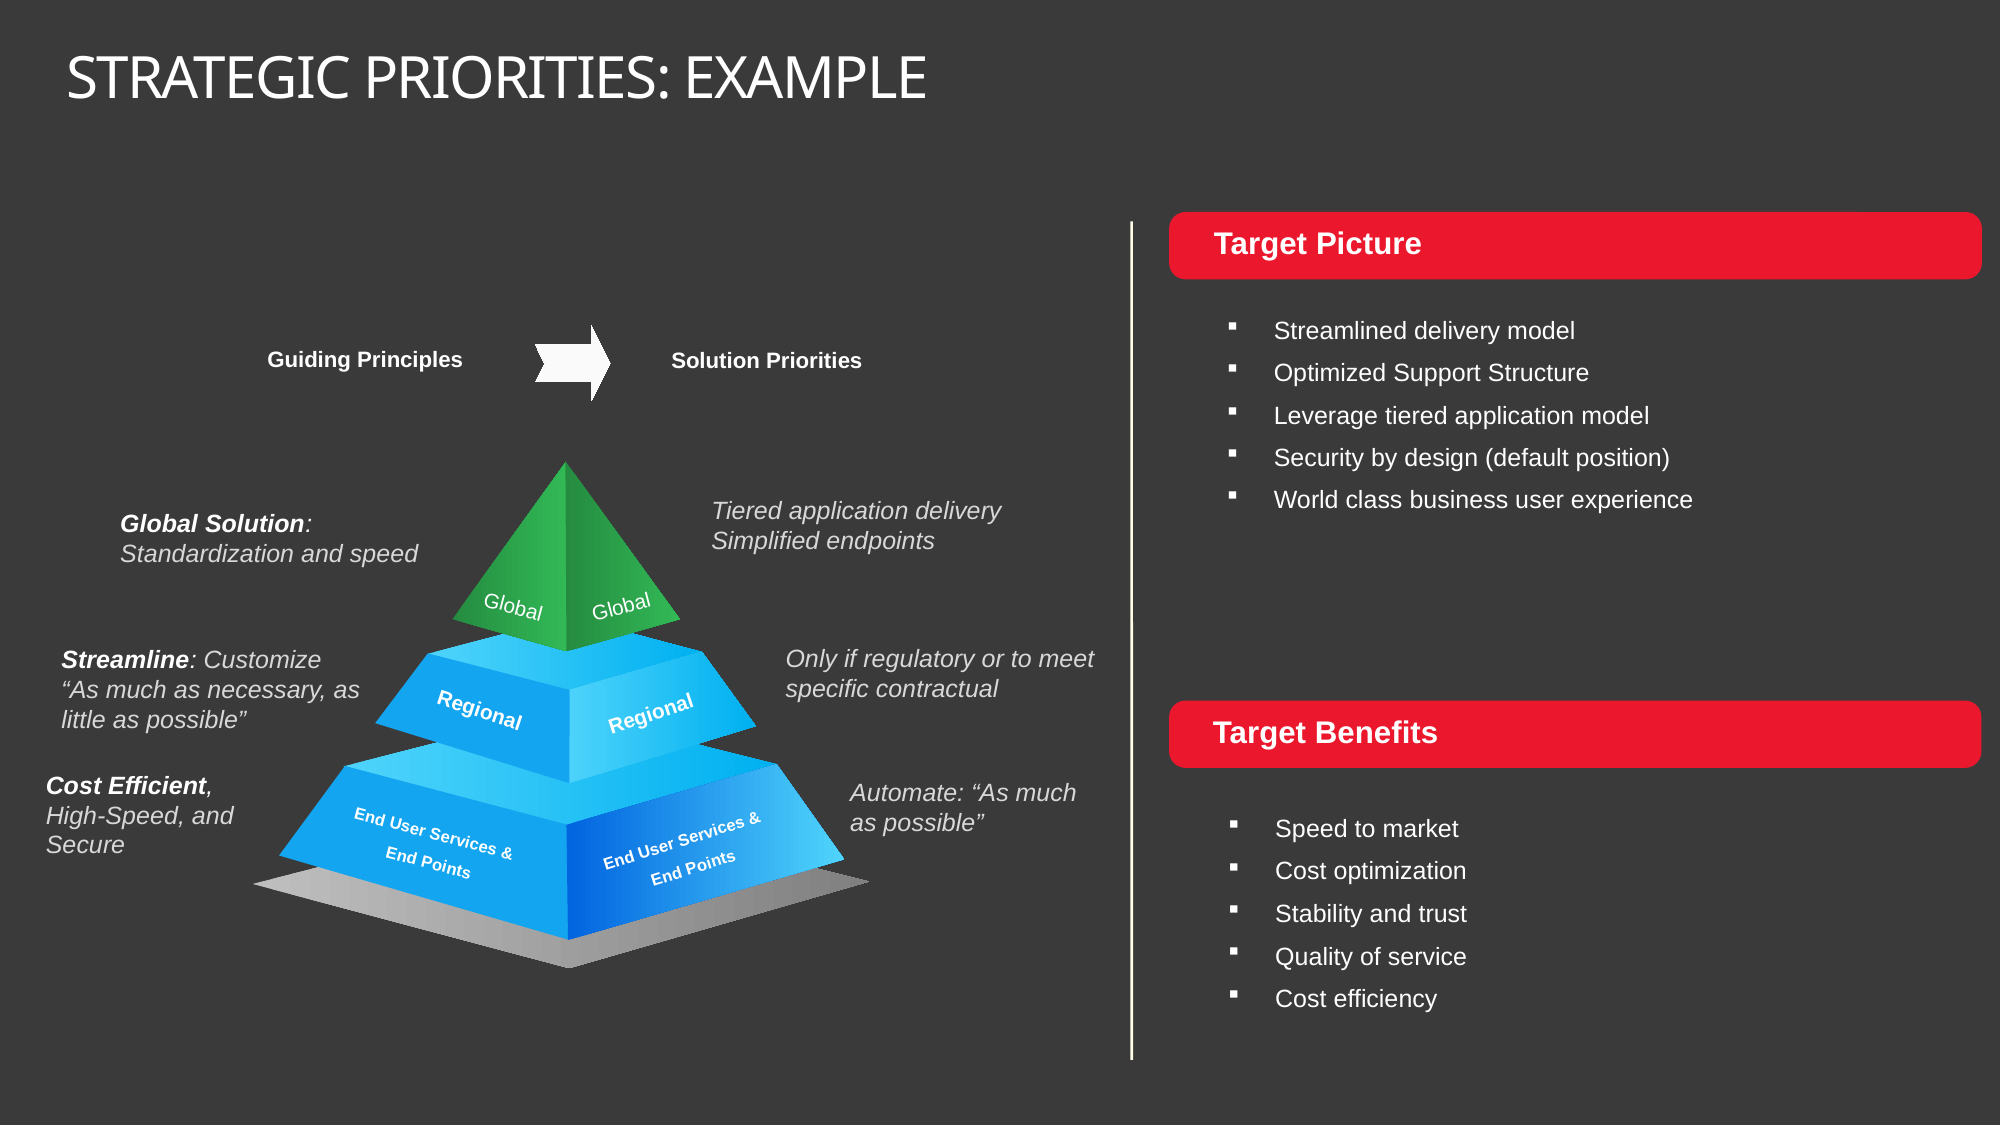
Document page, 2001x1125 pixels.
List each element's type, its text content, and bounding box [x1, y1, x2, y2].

text_box Cost Efficient, High-Speed, and Secure [31, 761, 263, 867]
text_box Regional [588, 675, 713, 750]
text_box Automate: “As much as possible” [835, 769, 1126, 845]
text_box Guiding Principles [252, 337, 536, 380]
text_box Strategic Priorities: Example [66, 41, 1776, 270]
text_box [1170, 211, 1982, 280]
text_box Solution Priorities [637, 338, 919, 381]
text_box Speed to market Cost optimization Stability and trust Quality of service Cost efficiency [1213, 805, 1889, 1020]
text_box [252, 461, 869, 969]
text_box Global [572, 574, 670, 637]
text_box Global Solution: Standardization and speed [105, 500, 504, 575]
text_box End User Services & End Points [582, 787, 793, 914]
text_box Global [465, 575, 562, 637]
text_box [535, 325, 611, 401]
text_box End User Services & End Points [328, 786, 539, 905]
text_box Regional [410, 672, 543, 771]
text_box [1169, 700, 1982, 768]
text_box Only if regulatory or to meet specific contractual [770, 634, 1128, 710]
text_box Tiered application delivery Simplified endpoints [696, 487, 1028, 563]
text_box Streamlined delivery model Optimized Support Structure Leverage tiered application model Security by design (default position) World class business user experience [1211, 306, 1982, 569]
text_box Streamline: Customize “As much as necessary, as little as possible” [46, 635, 380, 741]
text_box Target Benefits [1212, 716, 1445, 750]
